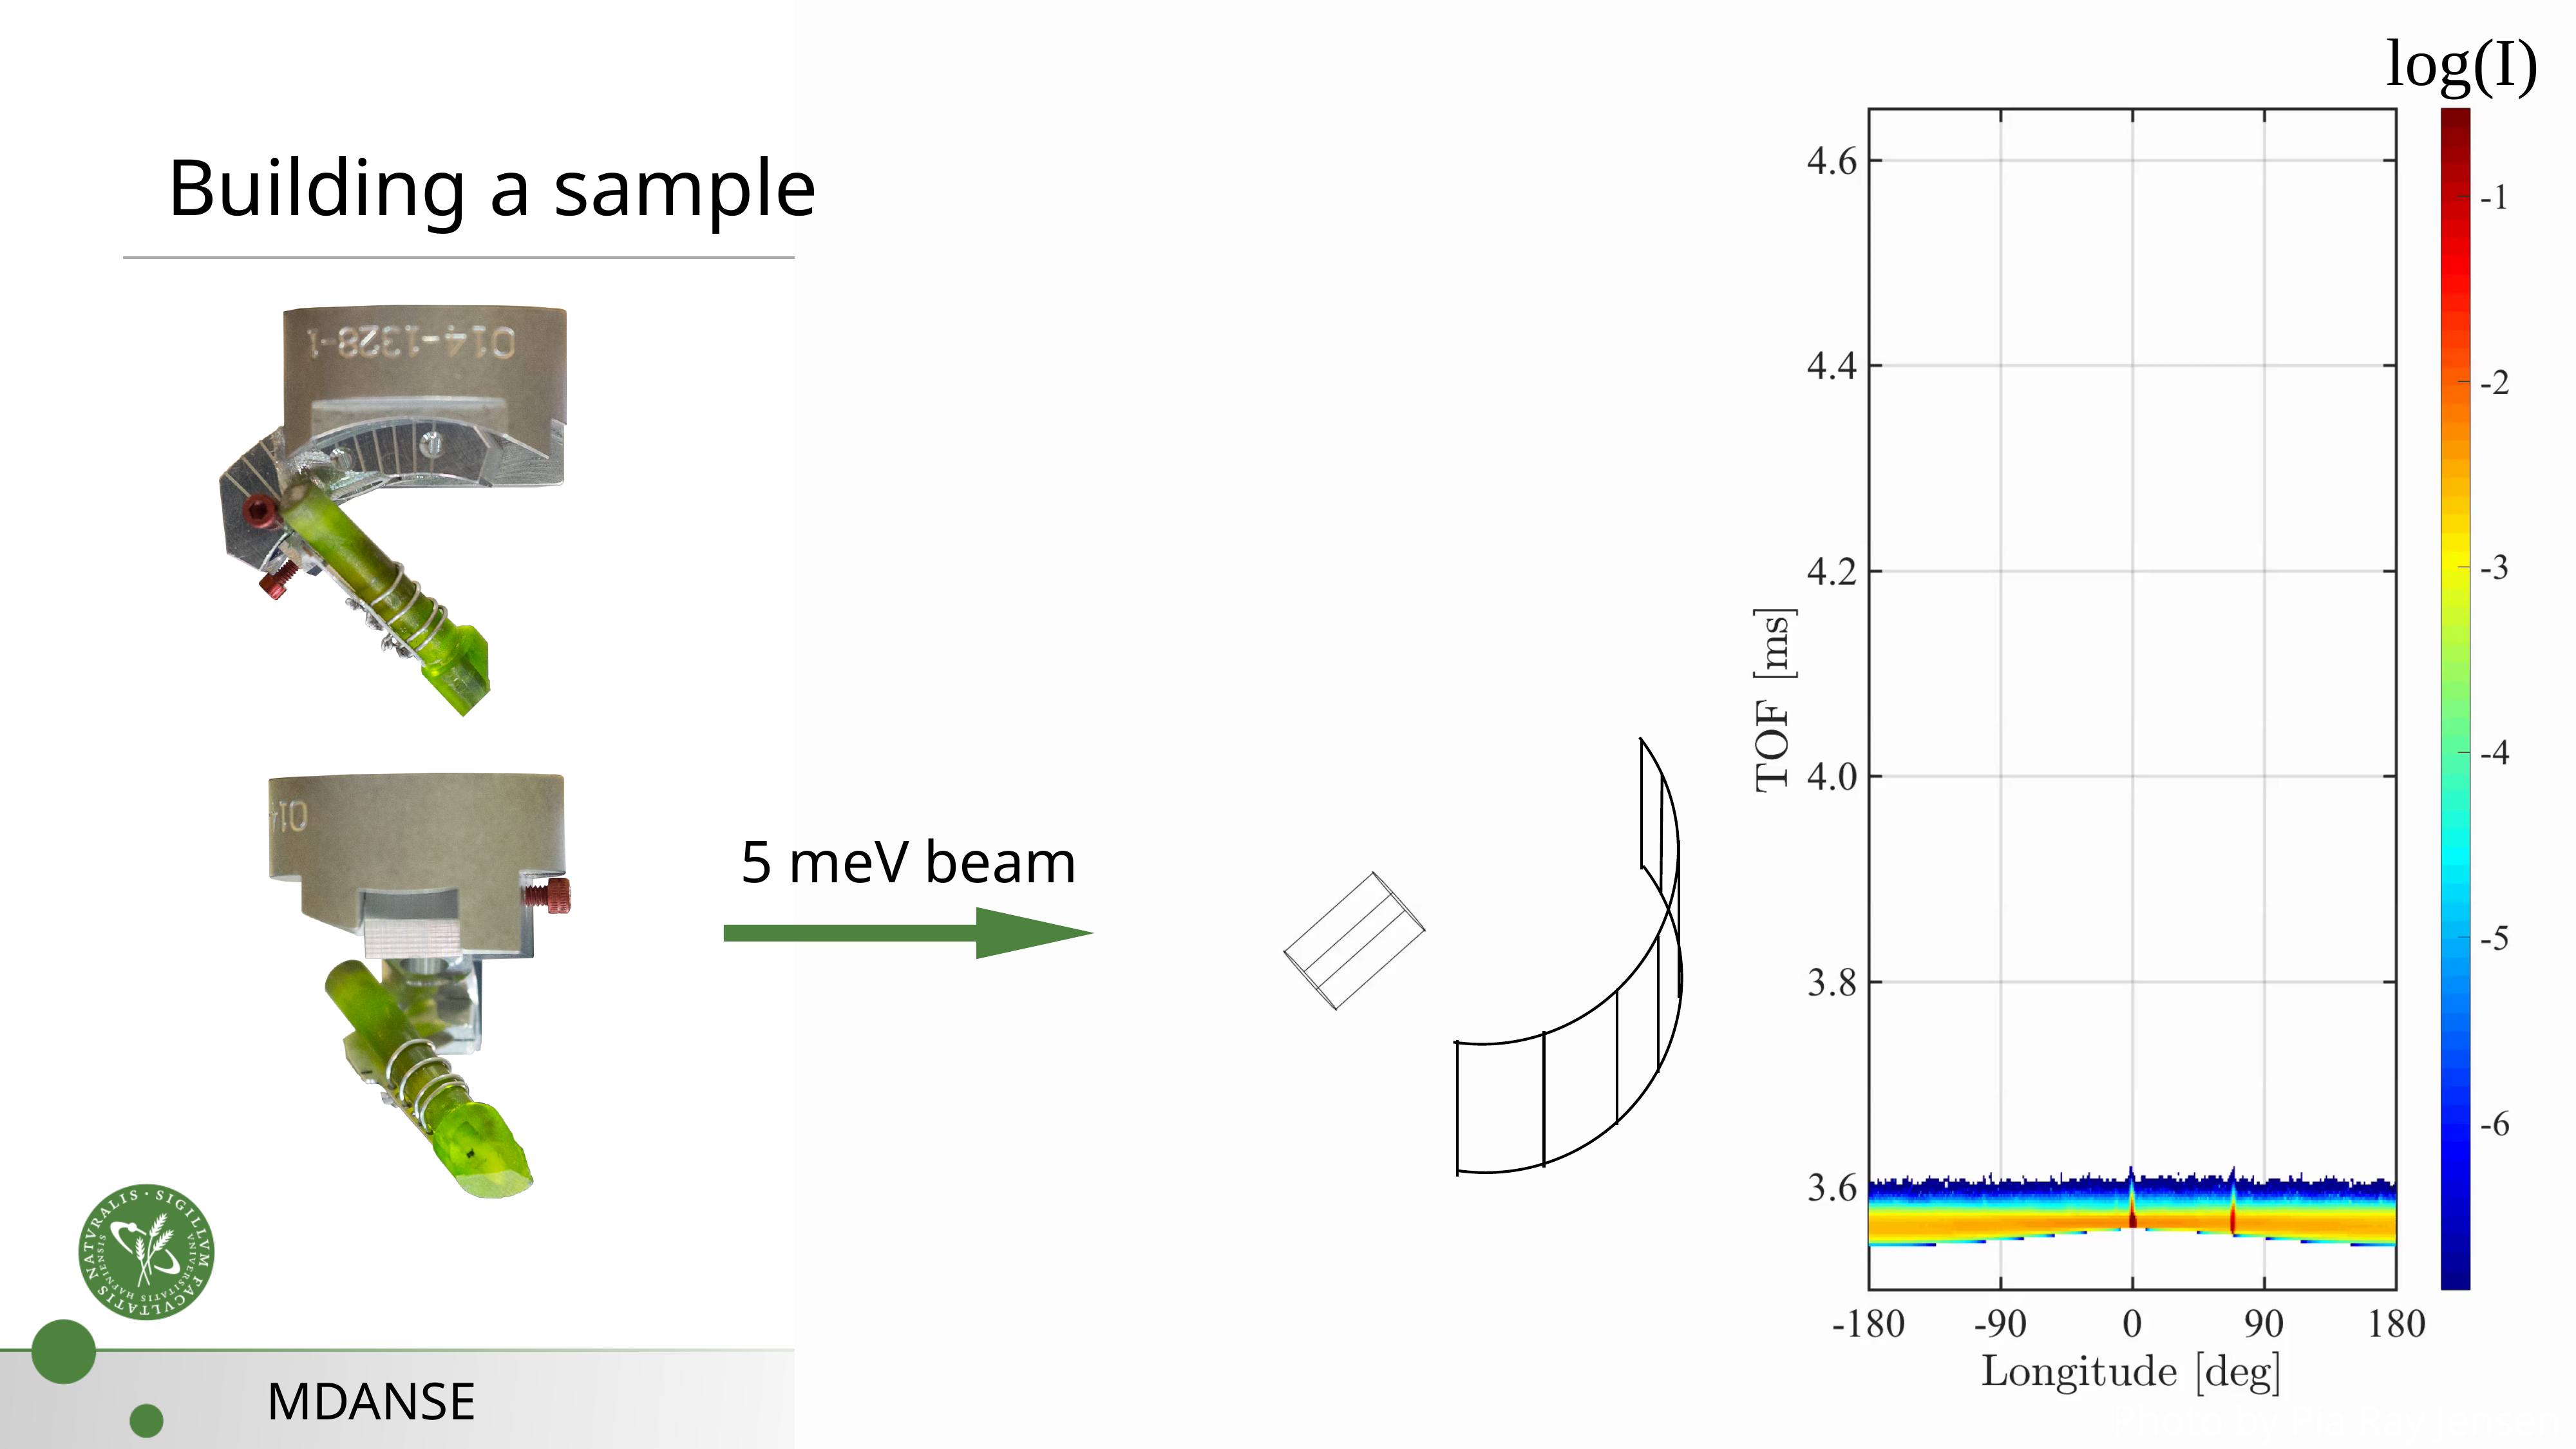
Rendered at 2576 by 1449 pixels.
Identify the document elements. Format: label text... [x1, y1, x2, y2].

title Building a sample [158, 0, 1922, 239]
text_box 5 meV beam [723, 821, 1095, 898]
text_box [723, 0, 2576, 1449]
text_box Photo by Pia Ray Jensen [2107, 1389, 2568, 1449]
text_box log(I) [2381, 12, 2545, 104]
picture [31, 142, 692, 1449]
